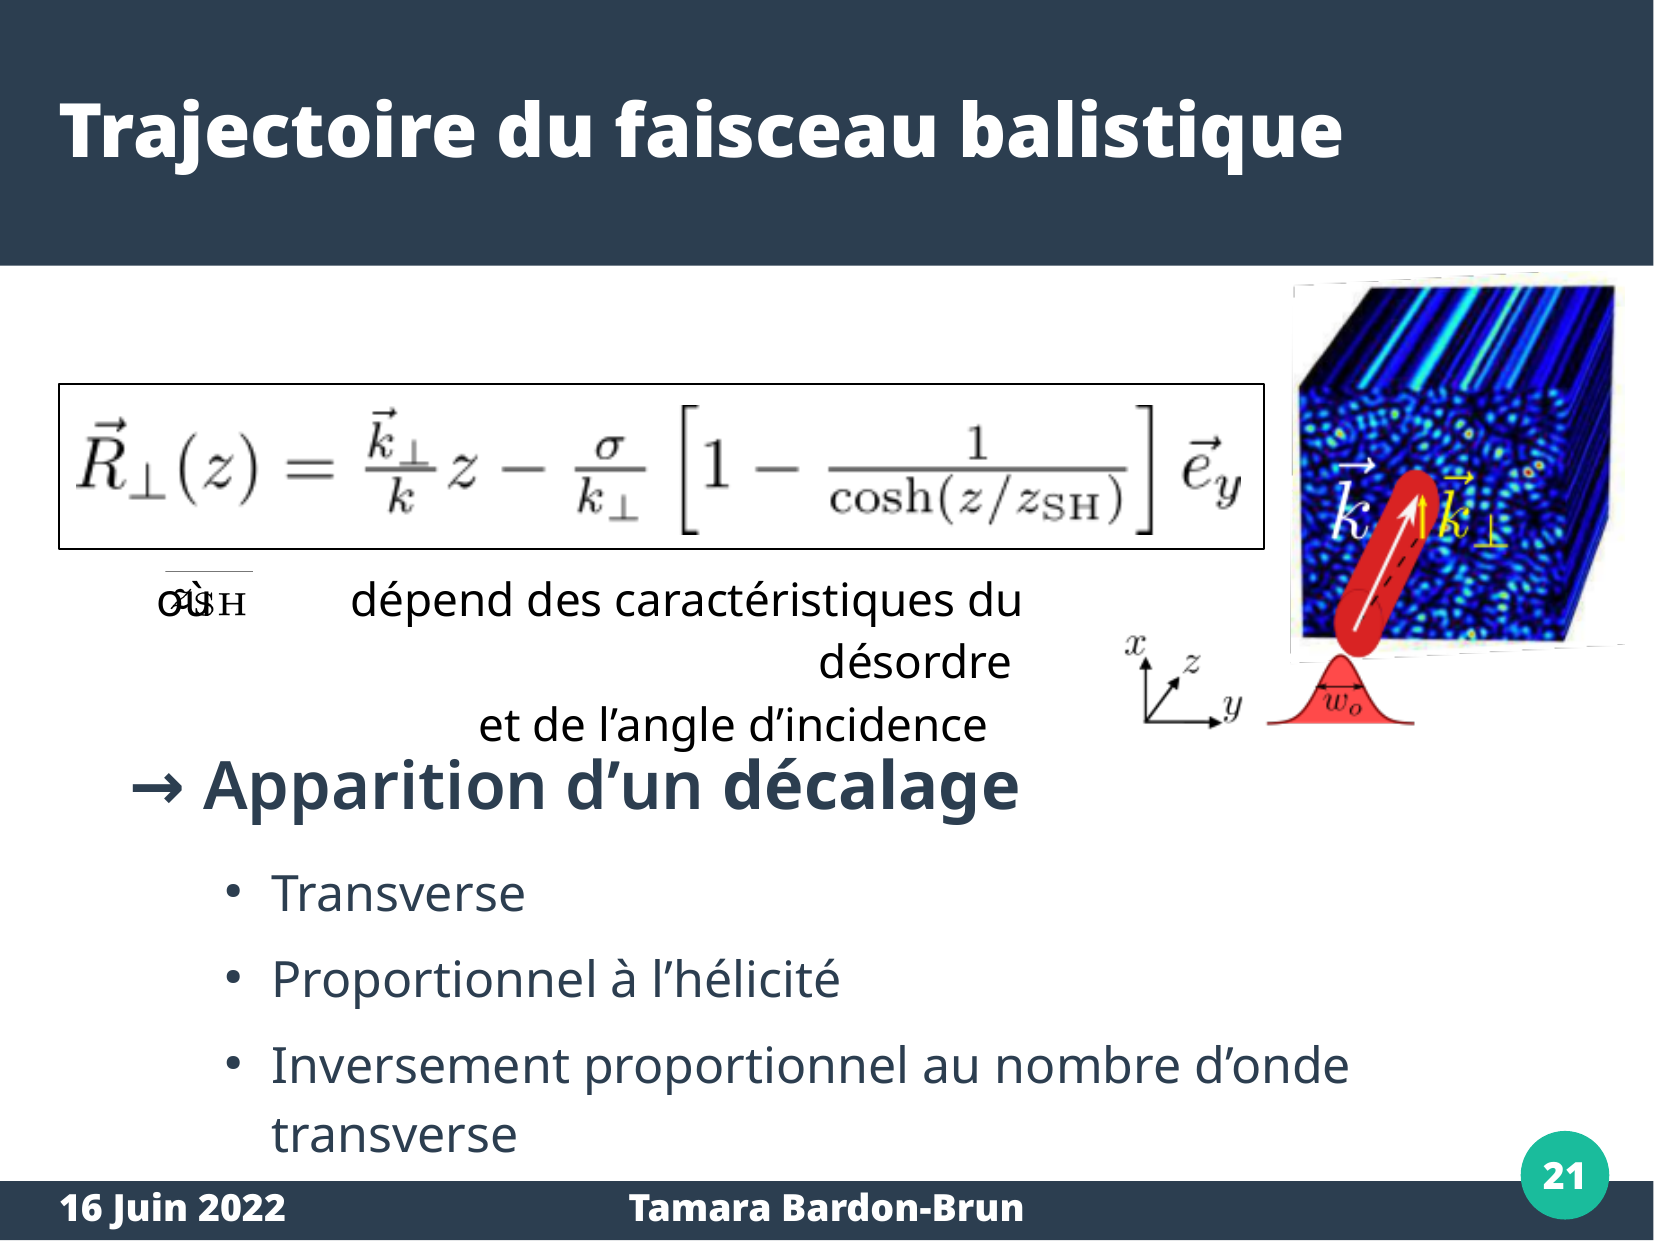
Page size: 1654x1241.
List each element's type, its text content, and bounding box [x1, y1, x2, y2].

text_box où dépend des caractéristiques du désordre et de l’angle d’incidence [82, 559, 1040, 691]
title Trajectoire du faisceau balistique [59, 49, 1595, 207]
list → Apparition d’un décalage Transverse Proportionnel à l’hélicité Inversement proportionnel au nombre d’onde transverse [59, 738, 1595, 1188]
picture [76, 271, 1625, 733]
